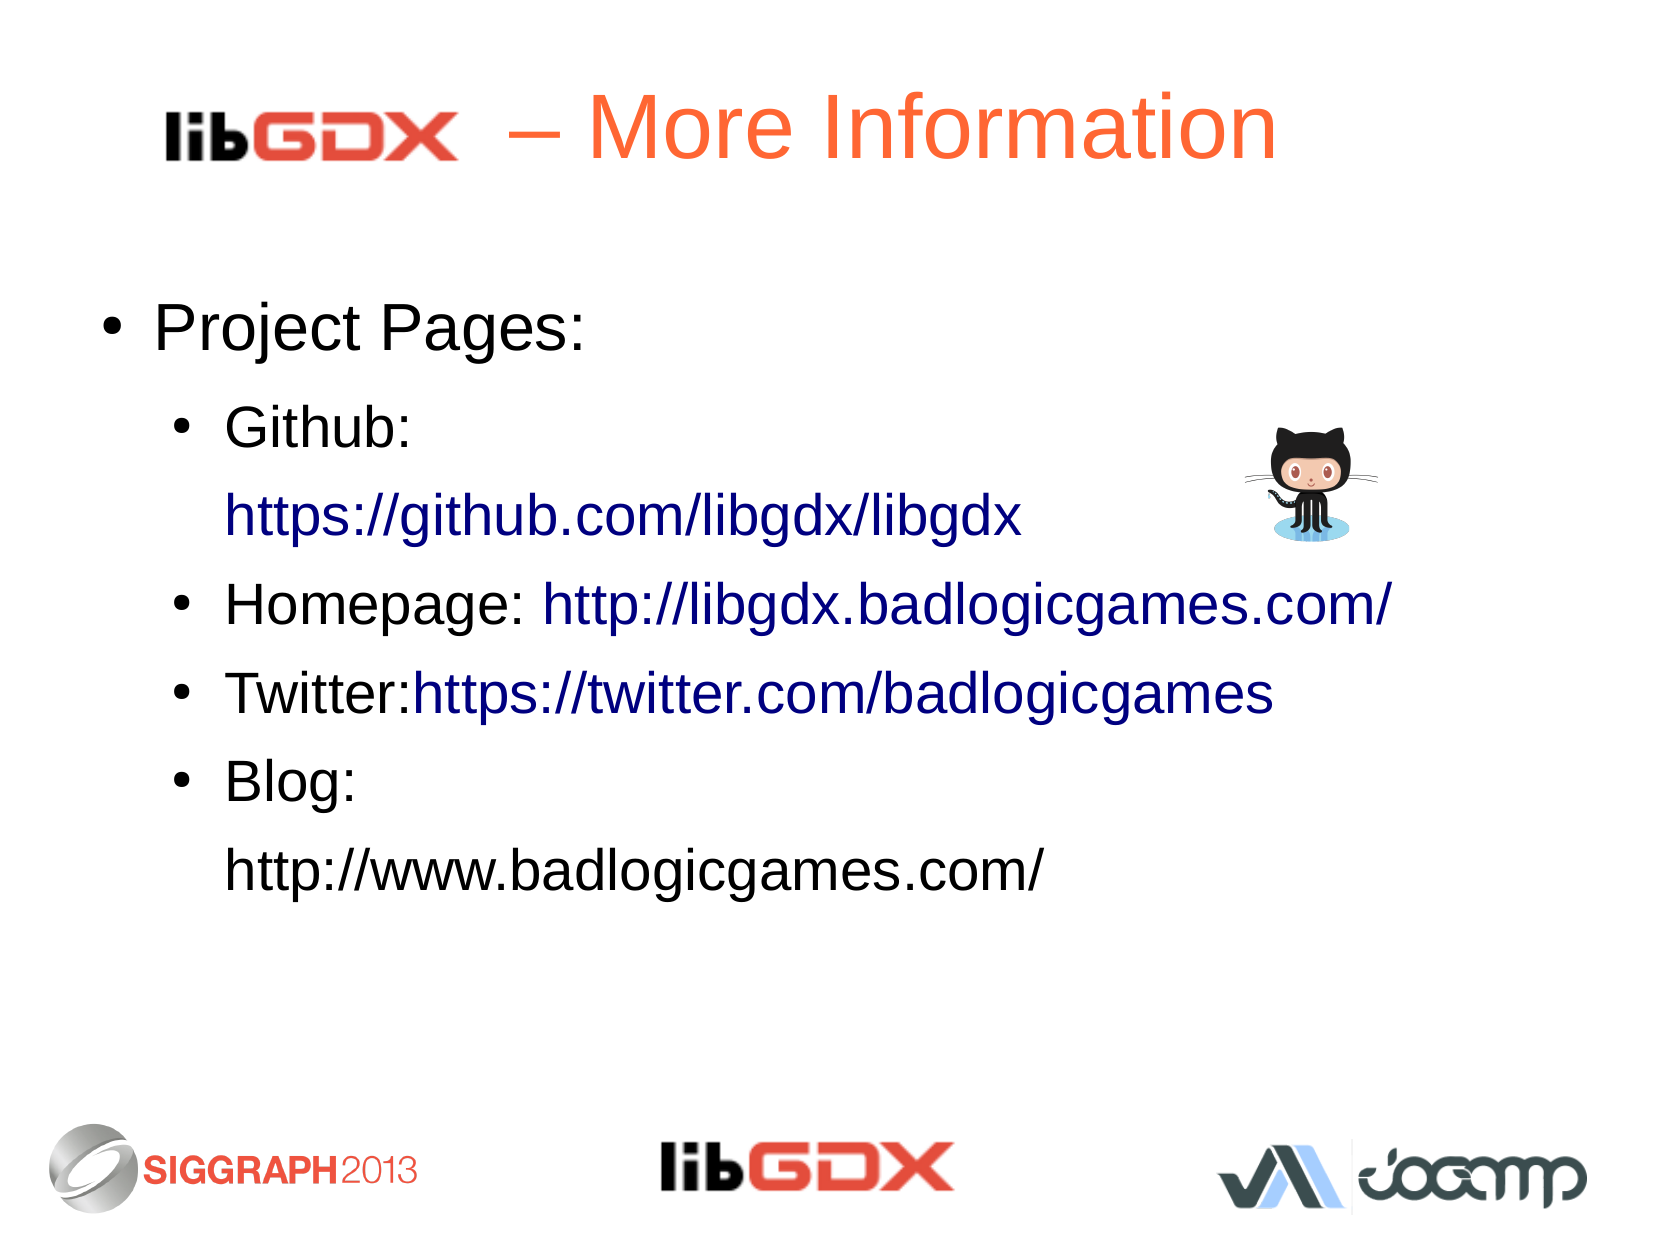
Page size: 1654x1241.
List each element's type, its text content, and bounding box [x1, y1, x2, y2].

picture [1240, 425, 1383, 544]
picture [45, 1122, 421, 1215]
picture [146, 79, 480, 195]
list Project Pages: Github: https://github.com/libgdx/libgdx Homepage: http://libgdx.badlogicgames.com/ Twitter:https://twitter.com/badlogicgames Blog: http://www.badlogicgames.com/ [82, 290, 1571, 1109]
picture [1215, 1139, 1587, 1215]
picture [641, 1109, 976, 1225]
text_box – More Information [495, 75, 1295, 178]
